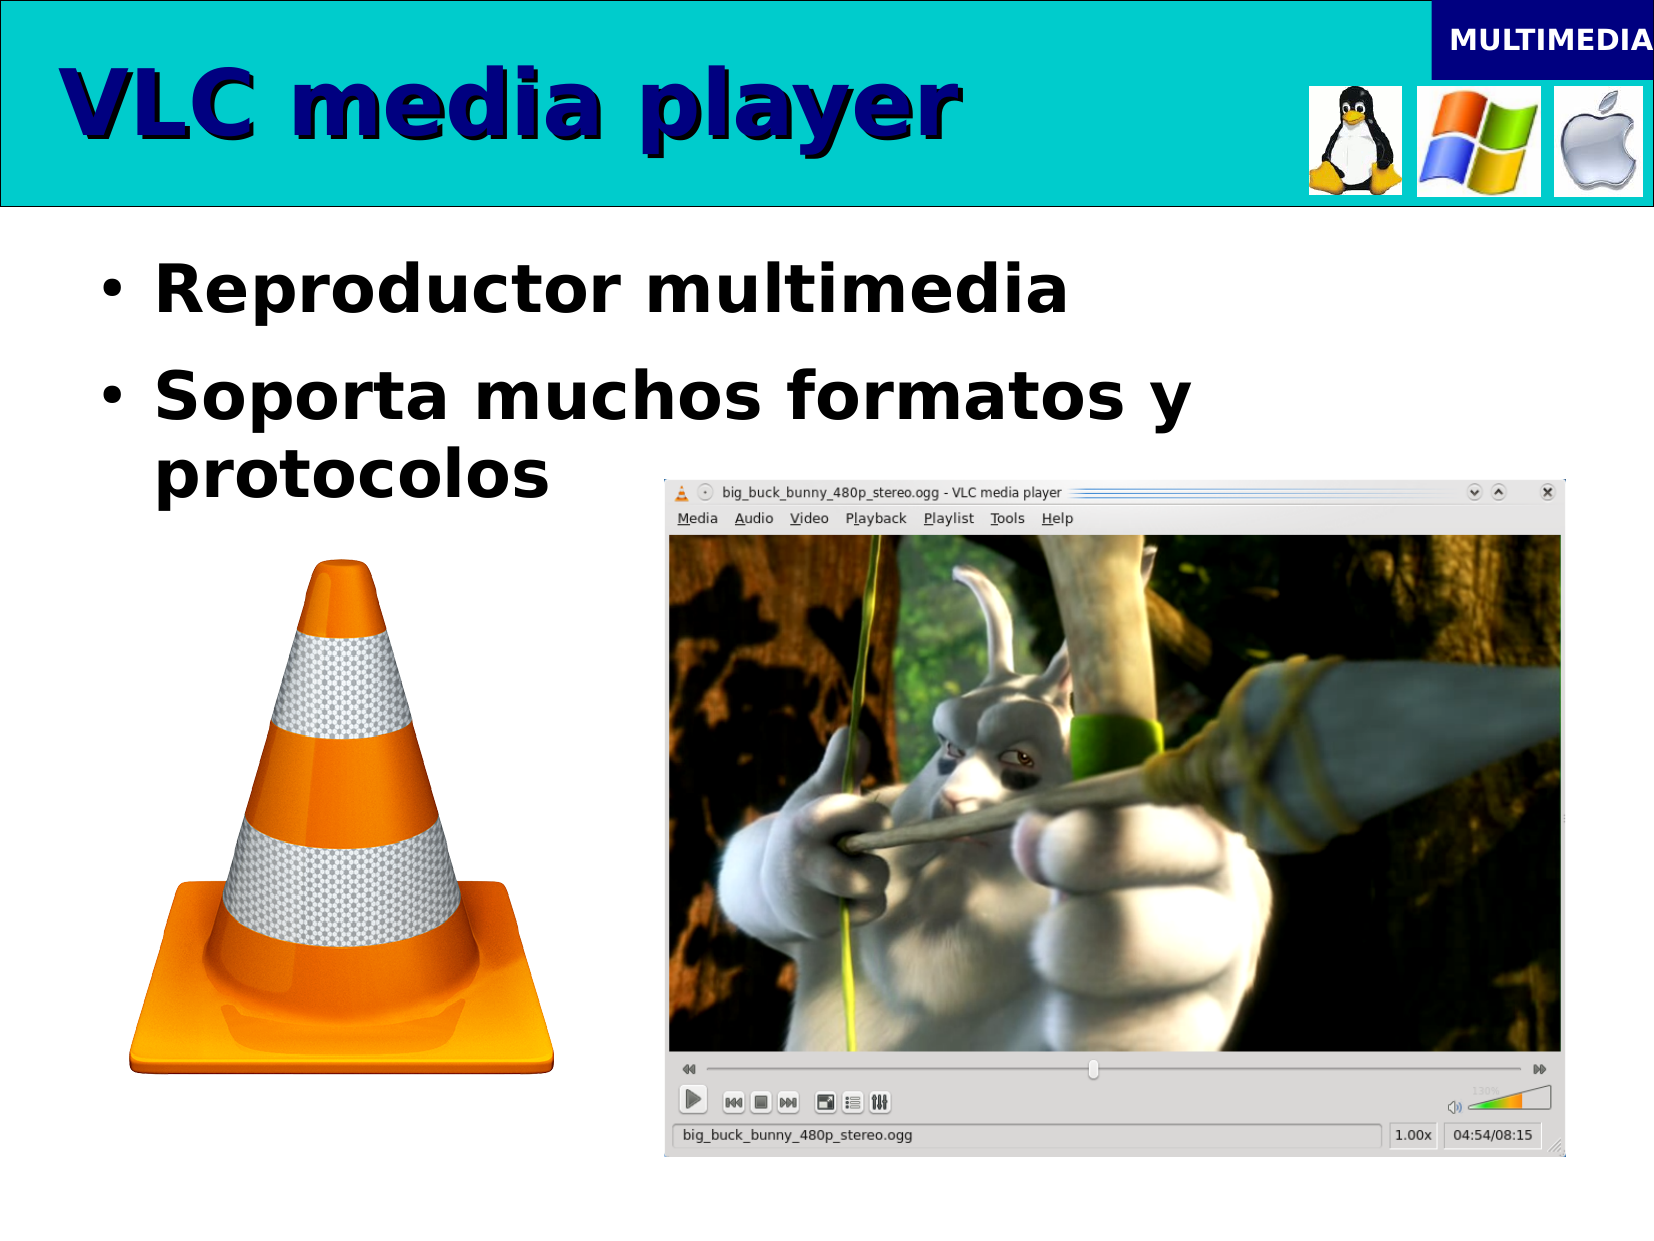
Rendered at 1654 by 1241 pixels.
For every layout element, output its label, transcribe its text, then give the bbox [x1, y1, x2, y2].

picture [92, 550, 590, 1082]
text_box MULTIMEDIA [1431, 0, 1654, 80]
list Reproductor multimedia Soporta muchos formatos y protocolos [82, 250, 1571, 1099]
picture [664, 479, 1566, 1157]
picture [1554, 86, 1643, 197]
title VLC media player [59, 22, 1654, 185]
picture [1417, 86, 1541, 197]
picture [1309, 86, 1402, 195]
